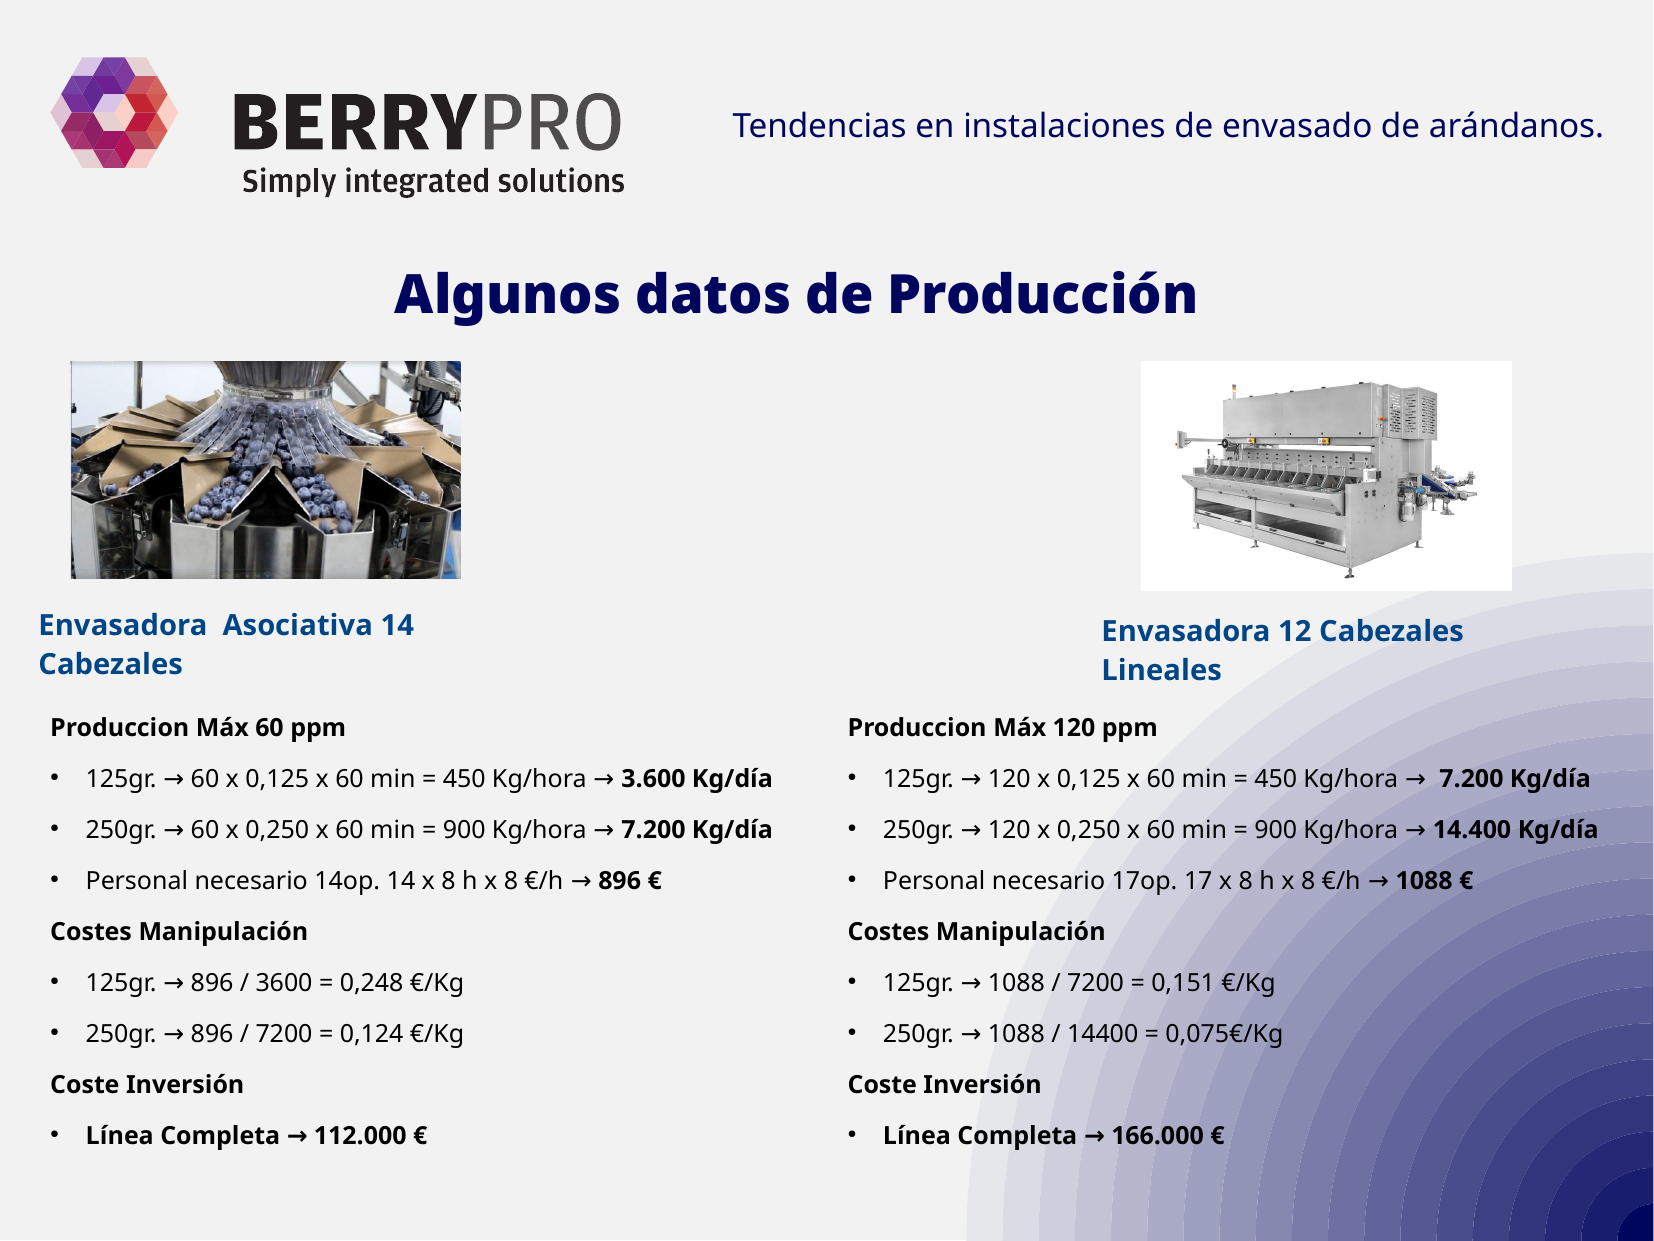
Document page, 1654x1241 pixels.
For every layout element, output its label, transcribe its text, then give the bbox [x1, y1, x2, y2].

text_box Tendencias en instalaciones de envasado de arándanos. [578, 94, 1654, 166]
text_box Envasadora 12 Cabezales Lineales [1086, 602, 1569, 653]
text_box Produccion Máx 120 ppm 125gr. → 120 x 0,125 x 60 min = 450 Kg/hora → 7.200 Kg/día 250gr. → 120 x 0,250 x 60 min = 900 Kg/hora → 14.400 Kg/día Personal necesario 17op. 17 x 8 h x 8 €/h → 1088 € Costes Manipulación 125gr. → 1088 / 7200 = 0,151 €/Kg 250gr. → 1088 / 14400 = 0,075€/Kg Coste Inversión Línea Completa → 166.000 € [832, 685, 1625, 1135]
picture [70, 361, 461, 579]
text_box Algunos datos de Producción [177, 248, 1418, 331]
picture [35, 0, 638, 355]
picture [1141, 361, 1512, 591]
text_box Produccion Máx 60 ppm 125gr. → 60 x 0,125 x 60 min = 450 Kg/hora → 3.600 Kg/día 250gr. → 60 x 0,250 x 60 min = 900 Kg/hora → 7.200 Kg/día Personal necesario 14op. 14 x 8 h x 8 €/h → 896 € Costes Manipulación 125gr. → 896 / 3600 = 0,248 €/Kg 250gr. → 896 / 7200 = 0,124 €/Kg Coste Inversión Línea Completa → 112.000 € [35, 685, 827, 1090]
text_box Envasadora Asociativa 14 Cabezales [23, 596, 544, 662]
